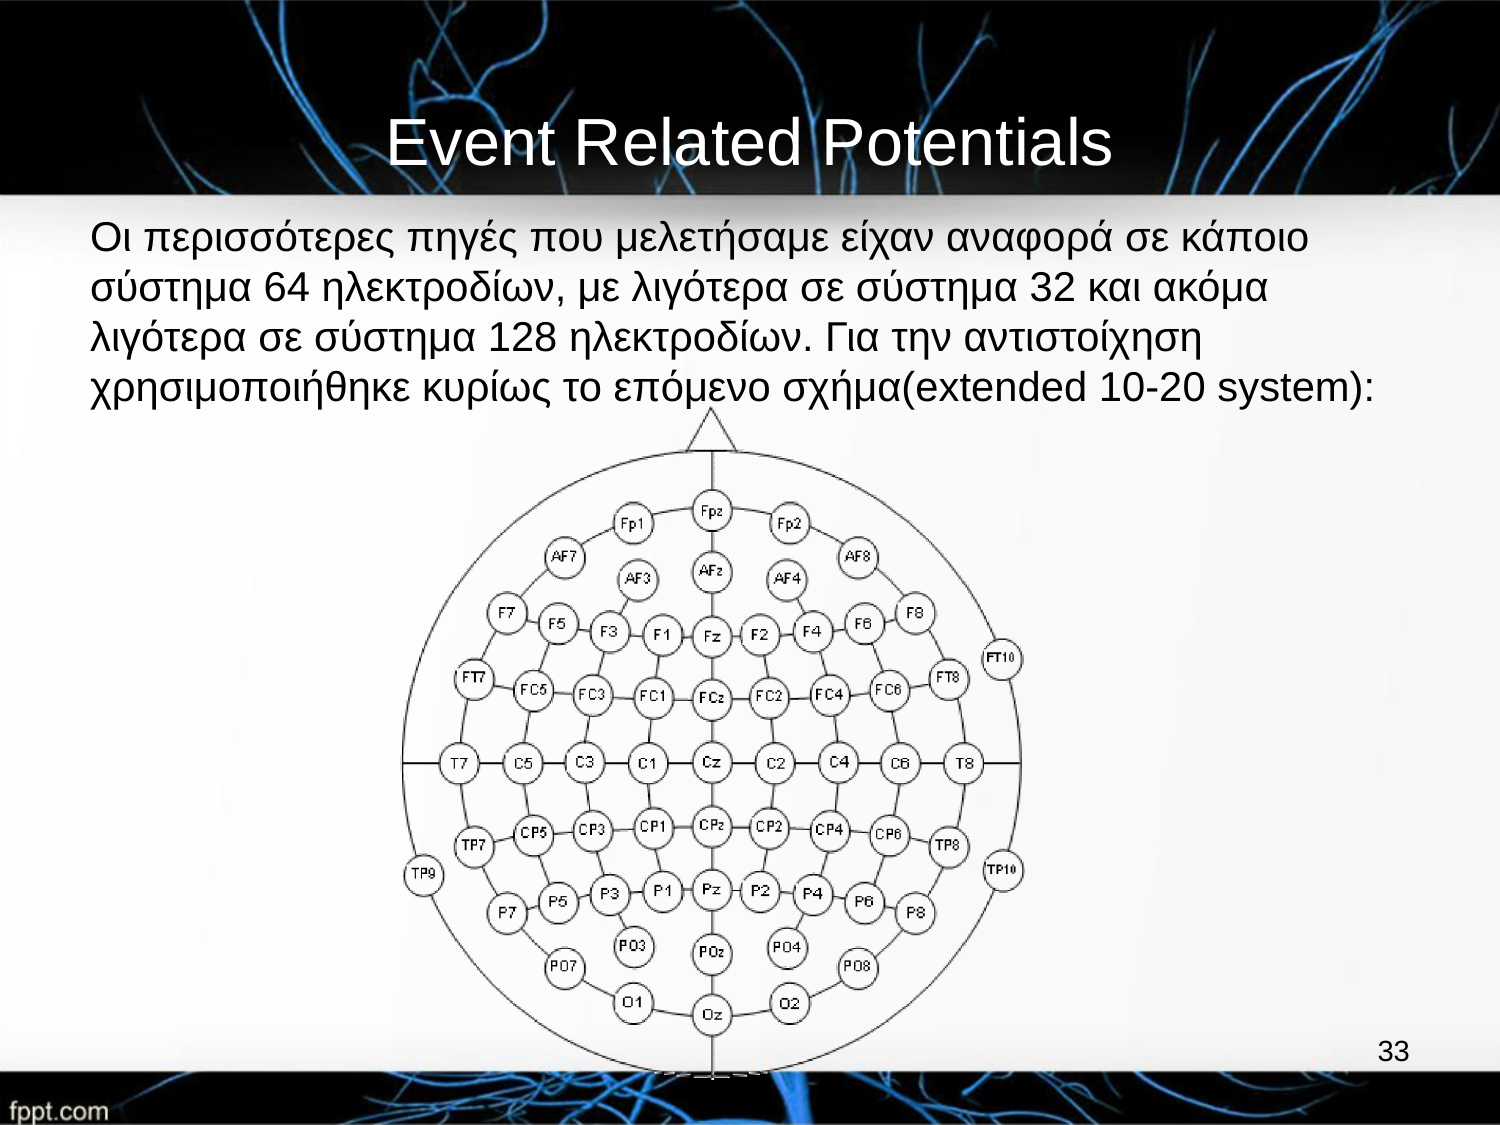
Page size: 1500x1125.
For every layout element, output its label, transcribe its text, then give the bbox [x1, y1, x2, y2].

list Οι περισσότερες πηγές που μελετήσαμε είχαν αναφορά σε κάποιο σύστημα 64 ηλεκτροδίων, με λιγότερα σε σύστημα 32 και ακόμα λιγότερα σε σύστημα 128 ηλεκτροδίων. Για την αντιστοίχηση χρησιμοποιήθηκε κυρίως το επόμενο σχήμα(extended 10-20 system): [75, 202, 1425, 945]
picture [0, 0, 1500, 1125]
title Event Related Potentials [75, 45, 1425, 202]
